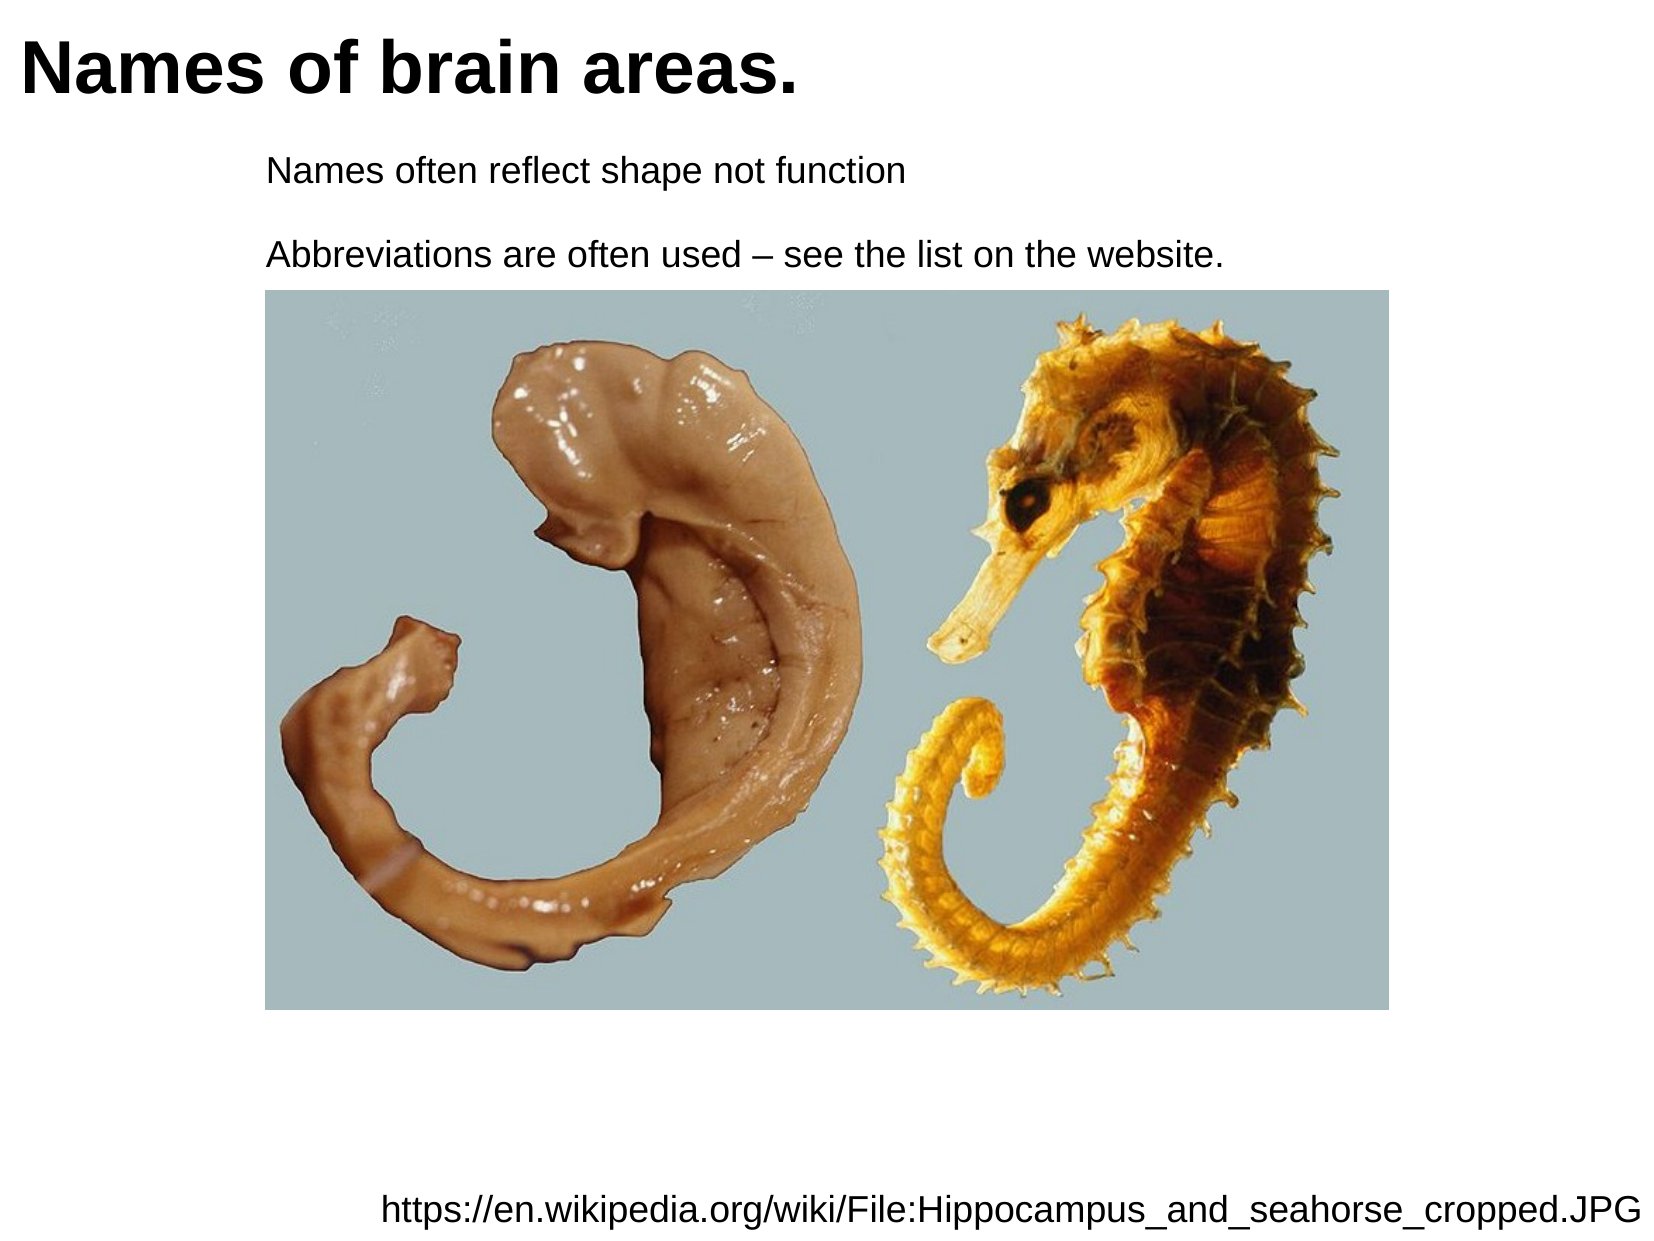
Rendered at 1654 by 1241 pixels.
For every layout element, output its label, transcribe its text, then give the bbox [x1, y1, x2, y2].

title Names often reflect shape not function Abbreviations are often used – see the list on the website. [230, 108, 1654, 316]
text_box Names of brain areas. [5, 17, 816, 117]
picture [265, 290, 1389, 1010]
text_box https://en.wikipedia.org/wiki/File:Hippocampus_and_seahorse_cropped.JPG [366, 1181, 1654, 1238]
